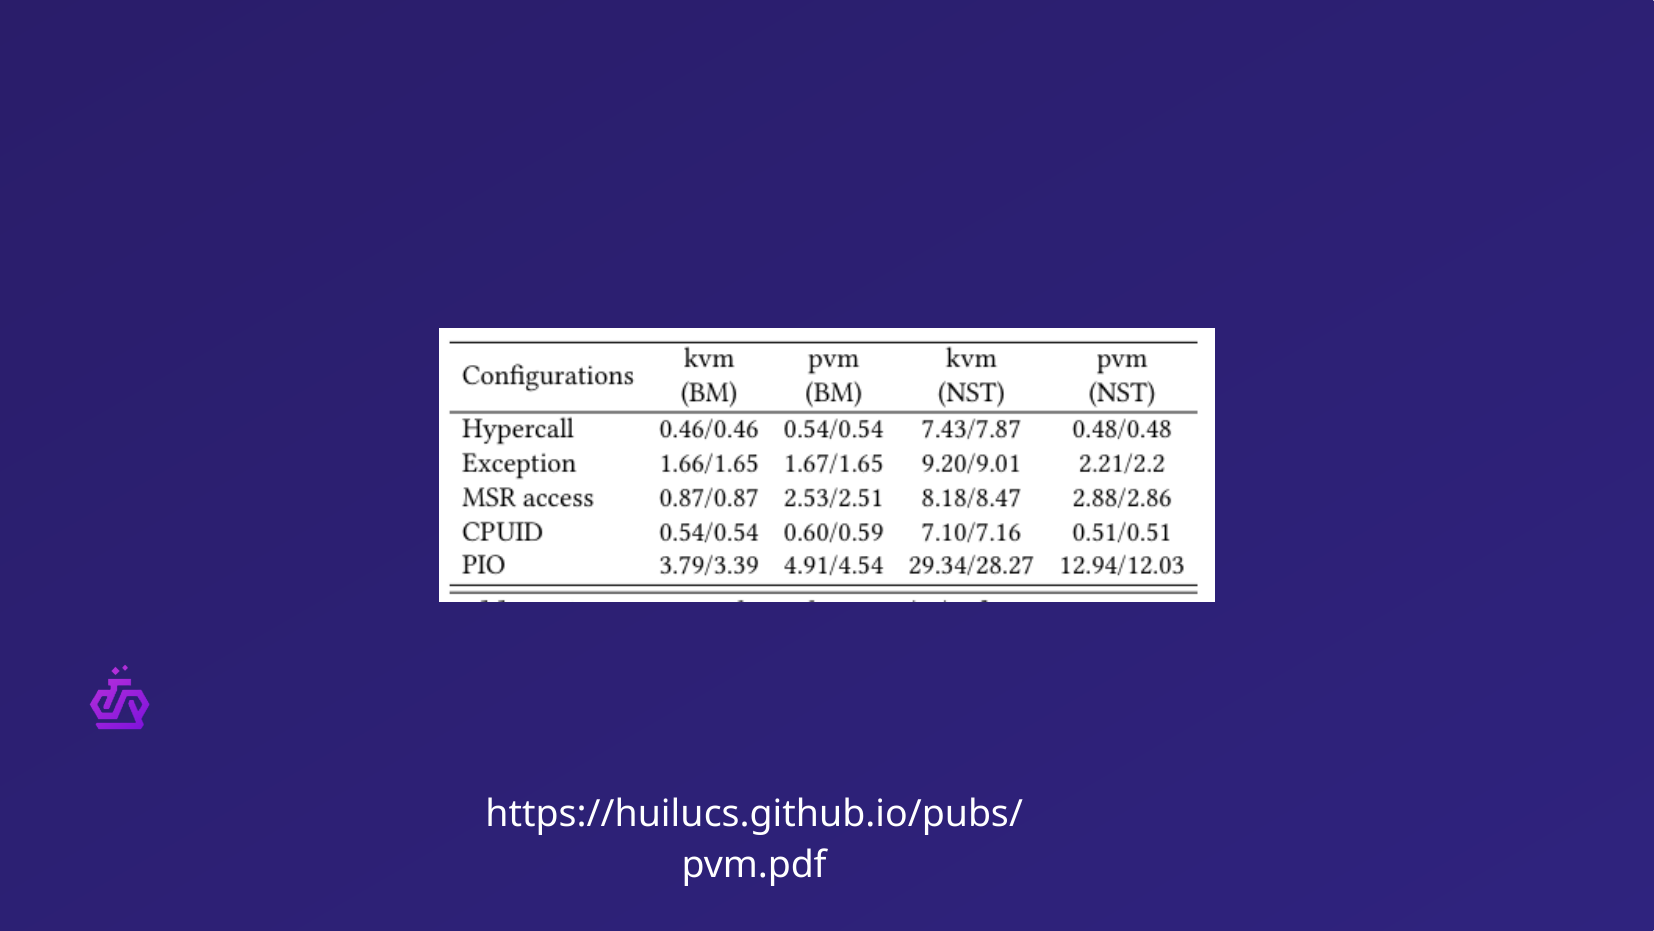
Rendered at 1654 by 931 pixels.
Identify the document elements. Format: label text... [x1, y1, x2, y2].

text_box https://huilucs.github.io/pubs/pvm.pdf [470, 739, 1184, 931]
picture [439, 328, 1215, 602]
picture [70, 643, 150, 755]
